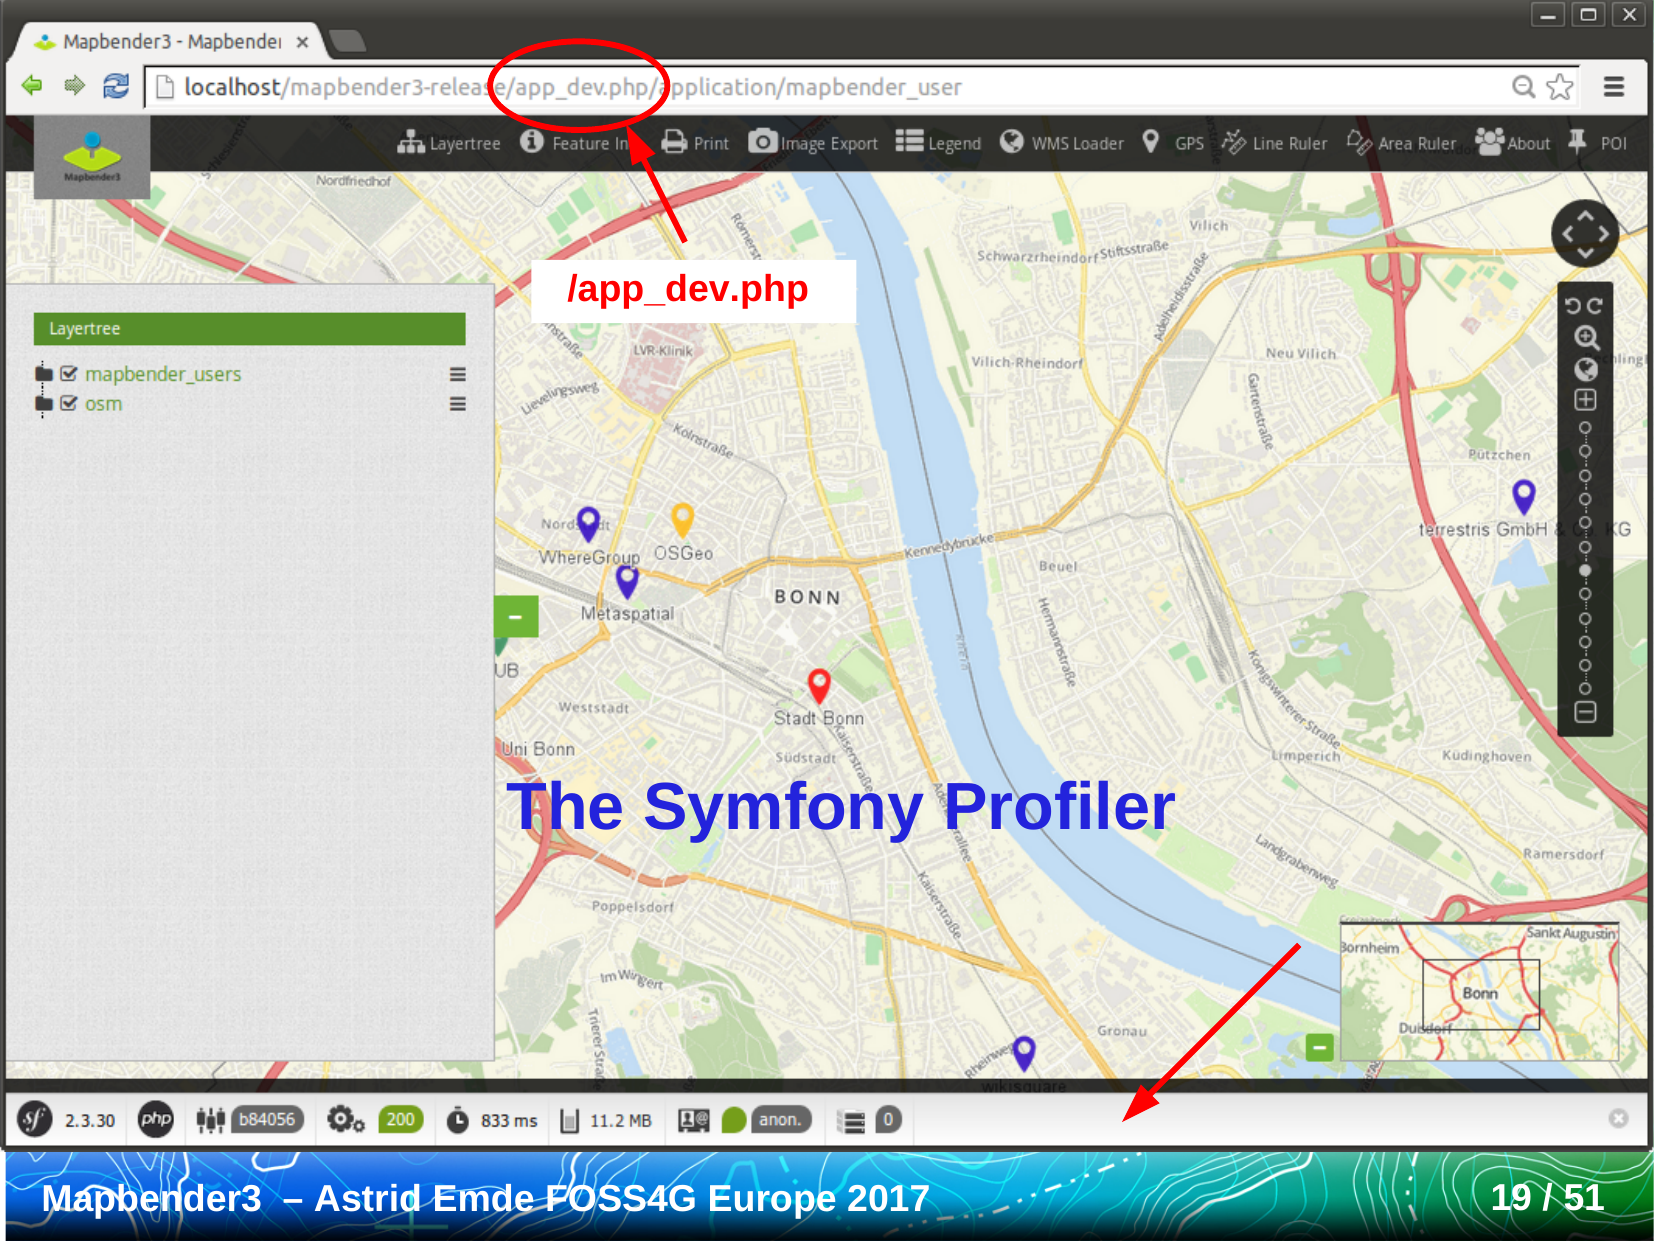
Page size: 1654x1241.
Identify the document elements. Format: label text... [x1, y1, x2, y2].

title The Symfony Profiler [162, 739, 1521, 873]
picture [0, 0, 1654, 1241]
text_box /app_dev.php [531, 259, 857, 324]
